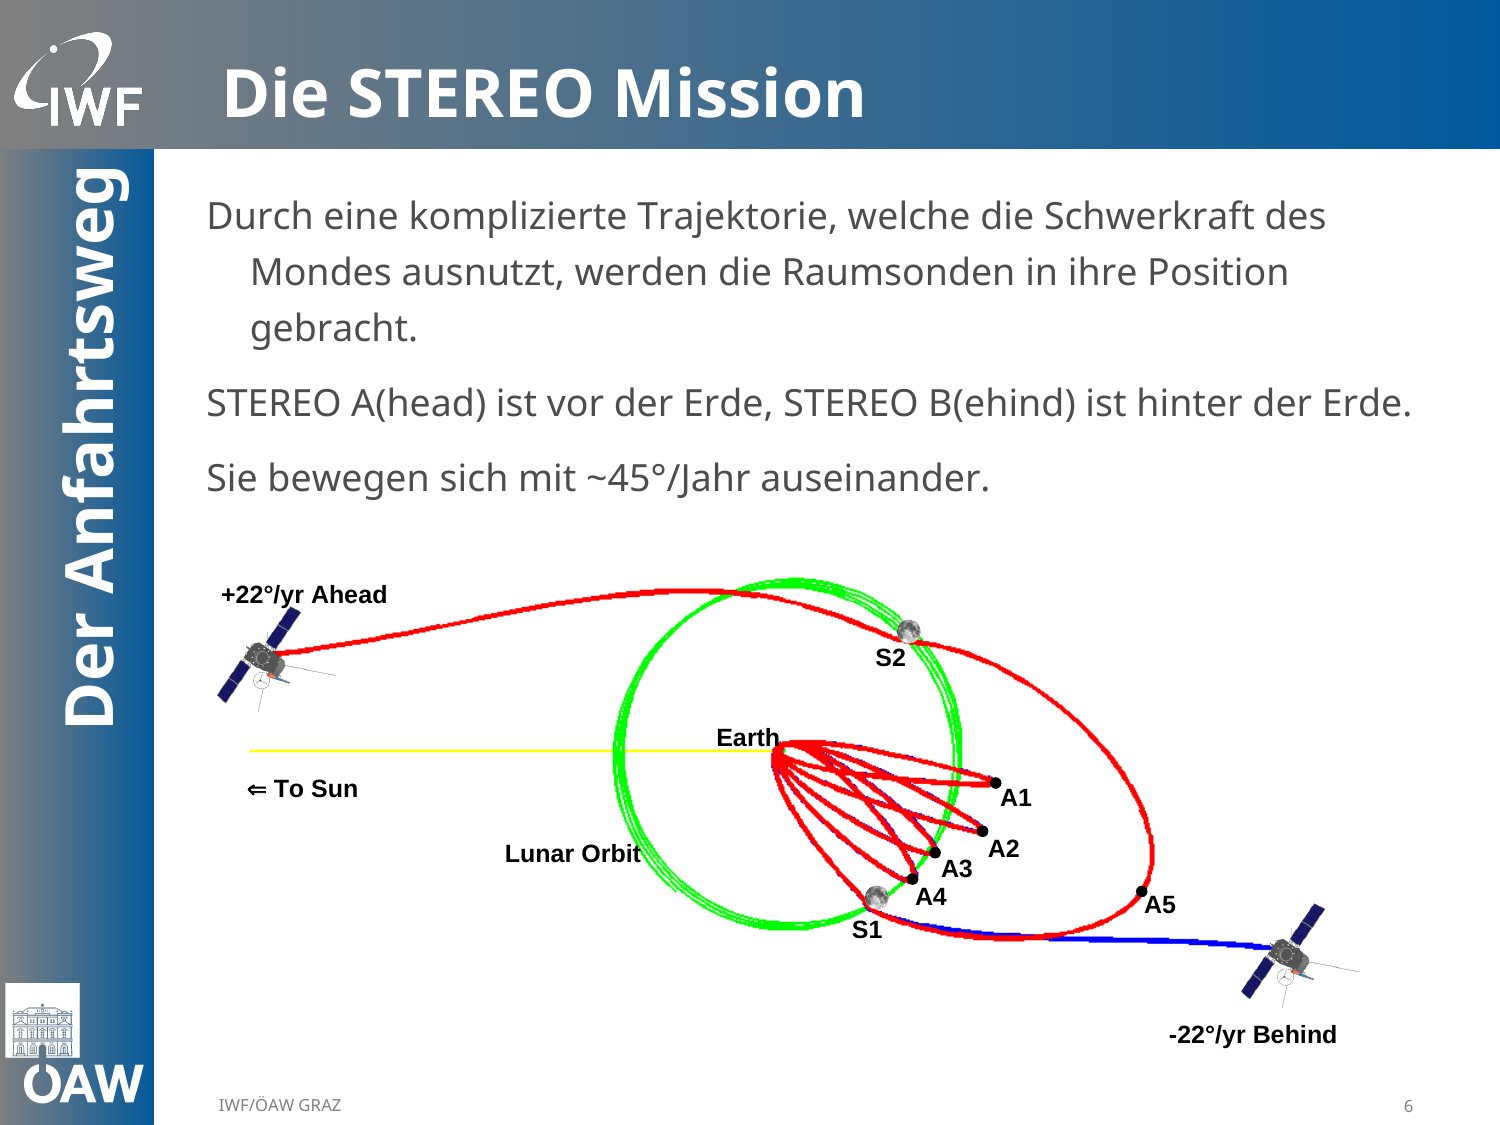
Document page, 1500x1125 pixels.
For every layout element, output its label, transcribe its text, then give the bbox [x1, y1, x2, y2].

picture [8, 32, 154, 132]
picture [5, 983, 154, 1105]
title Die STEREO Mission [206, 16, 1459, 176]
list Durch eine komplizierte Trajektorie, welche die Schwerkraft des Mondes ausnutzt, werden die Raumsonden in ihre Position gebracht. STEREO A(head) ist vor der Erde, STEREO B(ehind) ist hinter der Erde. Sie bewegen sich mit ~45°/Jahr auseinander. [206, 184, 1459, 1083]
text_box Der Anfahrtsweg [29, 148, 154, 959]
